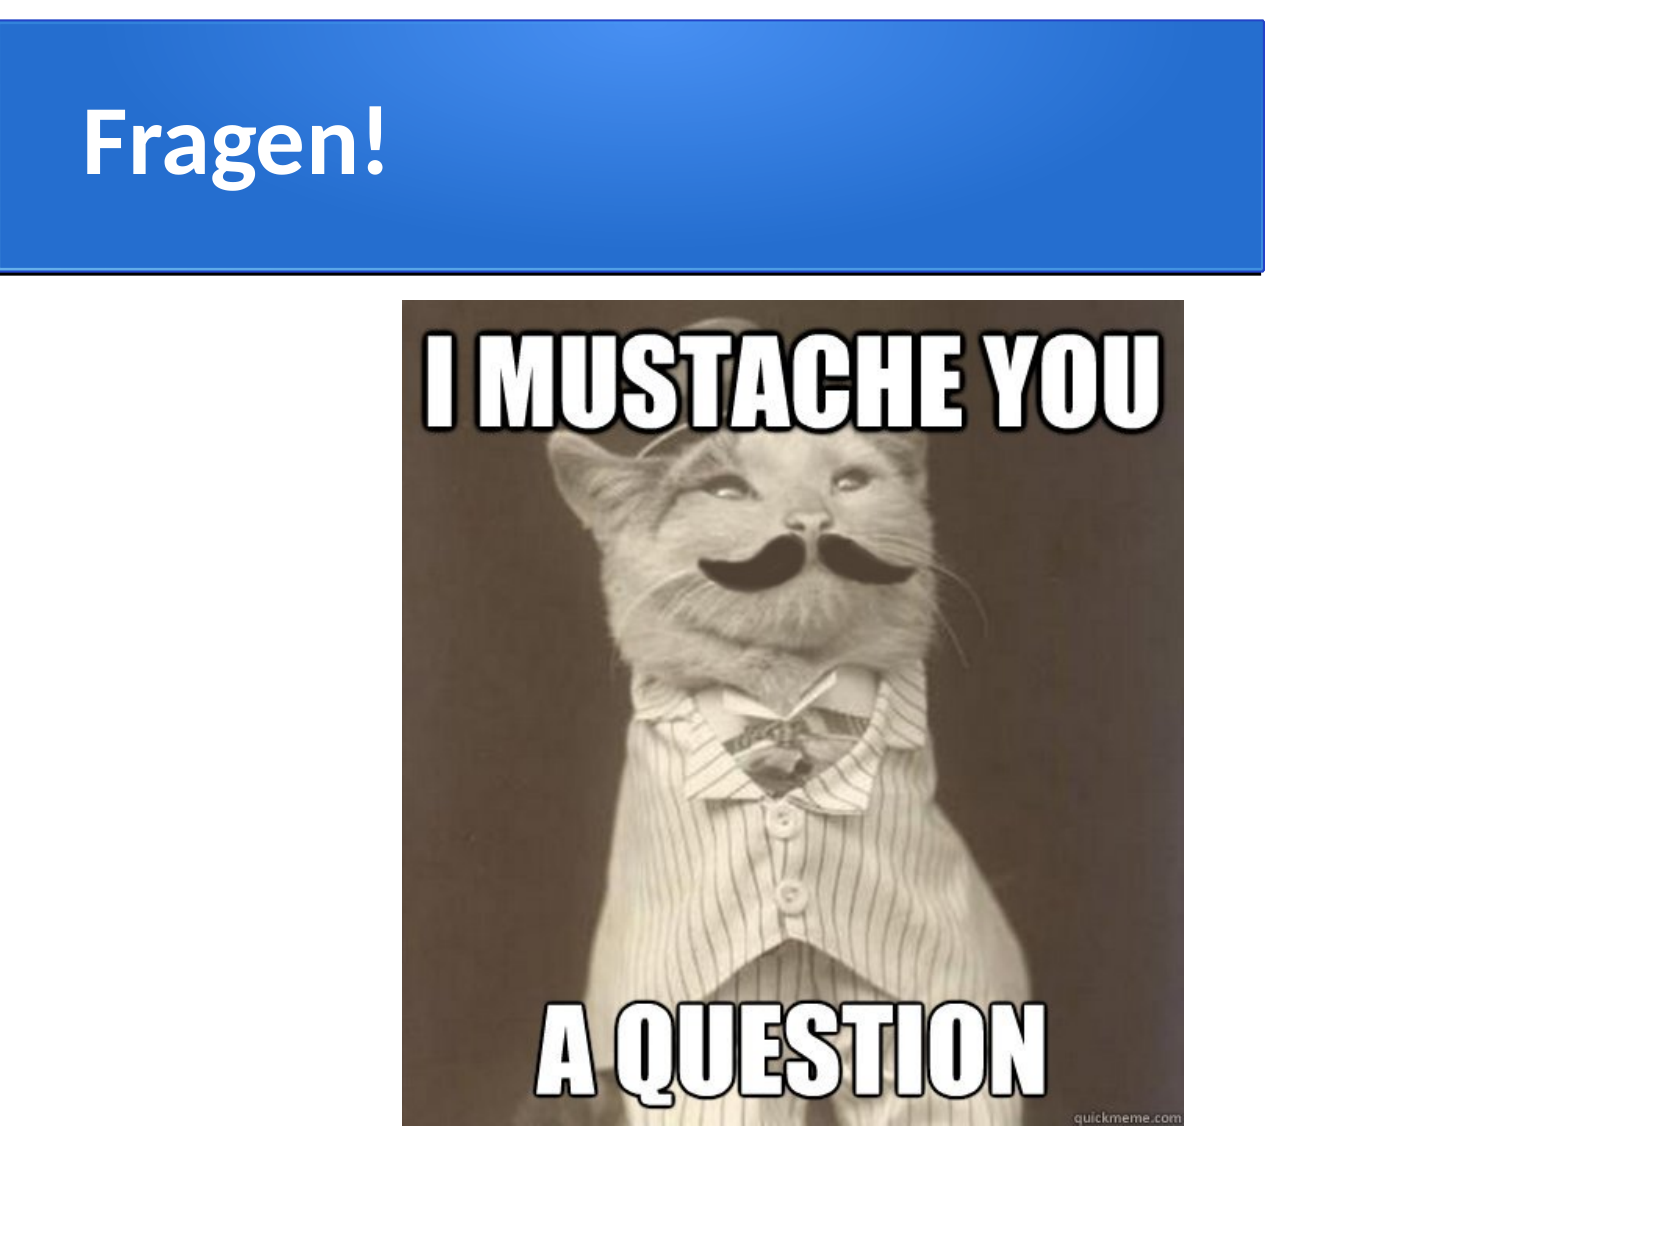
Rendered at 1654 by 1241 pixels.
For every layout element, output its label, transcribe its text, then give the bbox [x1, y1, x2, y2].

picture [402, 300, 1184, 1126]
title Fragen! [82, 47, 1235, 252]
